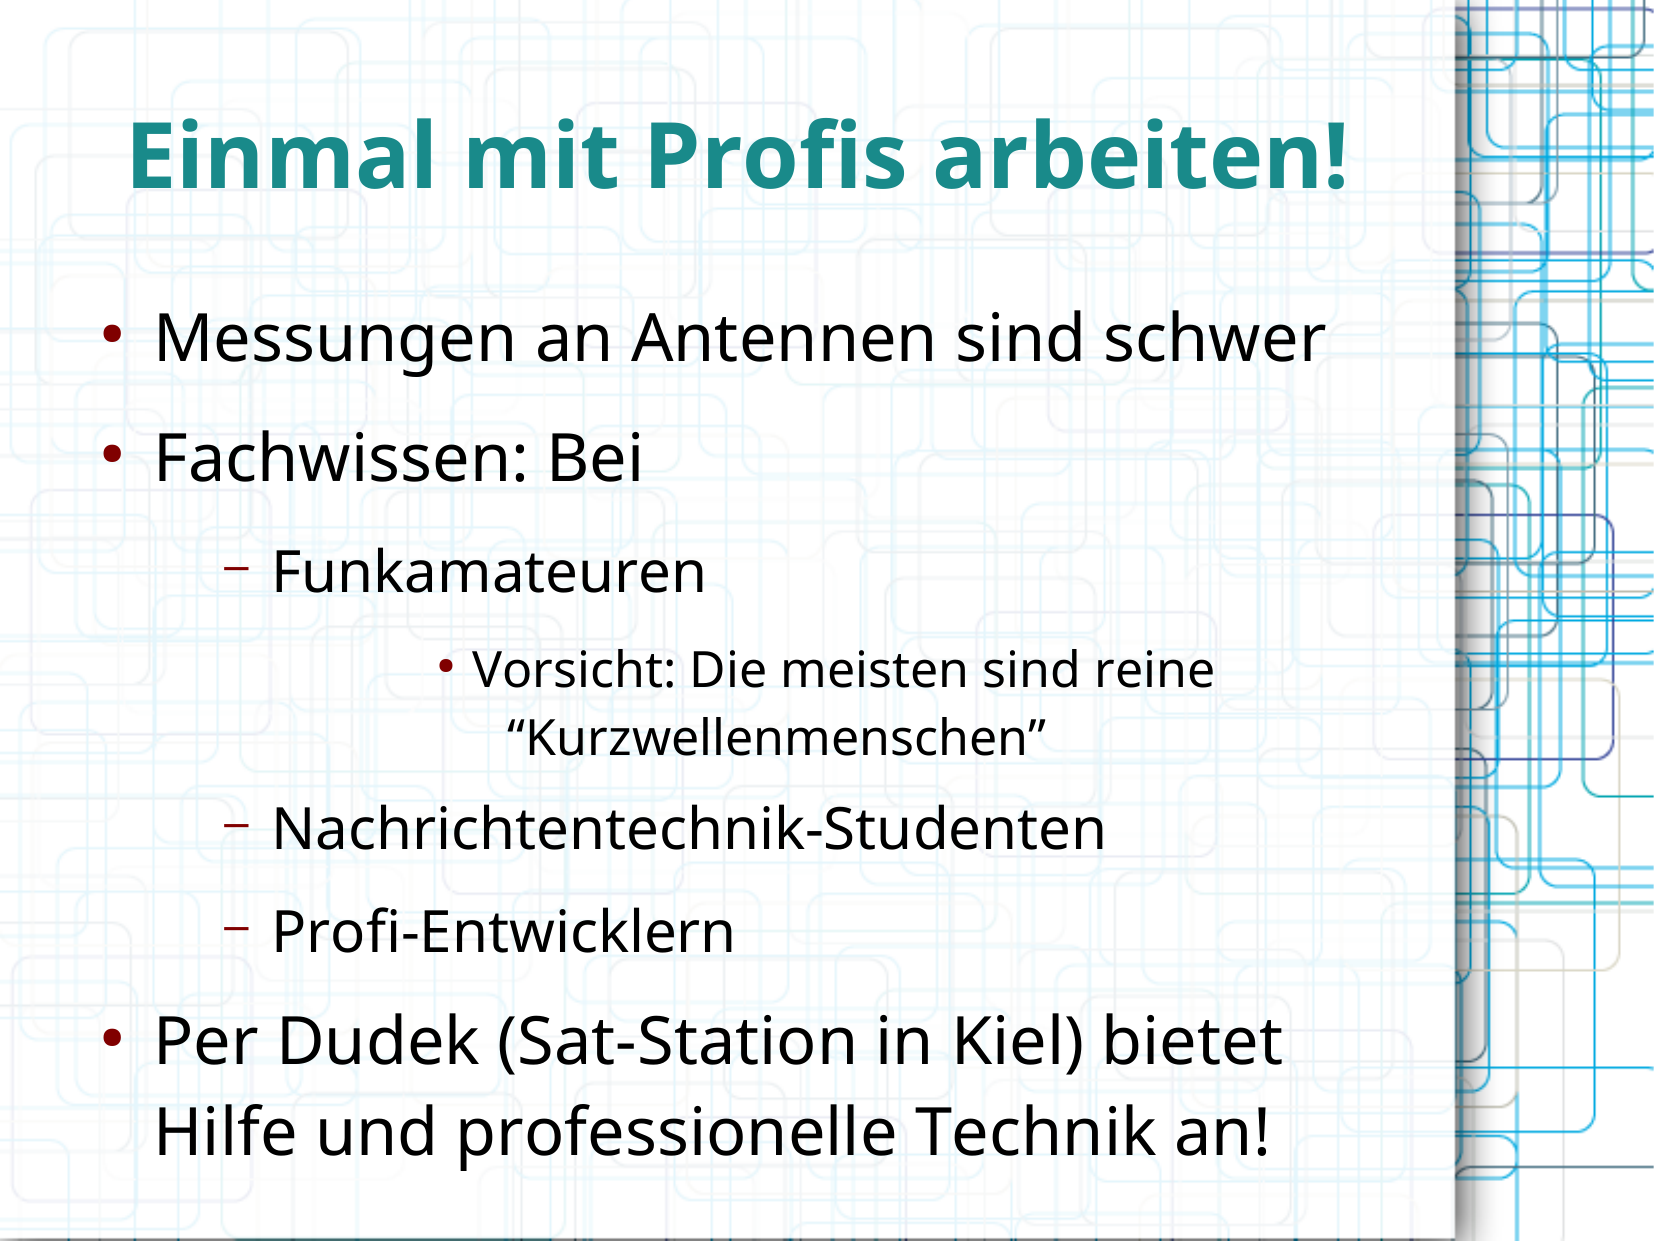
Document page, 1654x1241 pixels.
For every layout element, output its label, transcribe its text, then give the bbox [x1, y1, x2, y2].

title Einmal mit Profis arbeiten! [59, 49, 1418, 257]
list Messungen an Antennen sind schwer Fachwissen: Bei Funkamateuren Vorsicht: Die meisten sind reine “Kurzwellenmenschen” Nachrichtentechnik-Studenten Profi-Entwicklern Per Dudek (Sat-Station in Kiel) bietet Hilfe und professionelle Technik an! [82, 290, 1418, 1045]
picture [0, 0, 1654, 1241]
